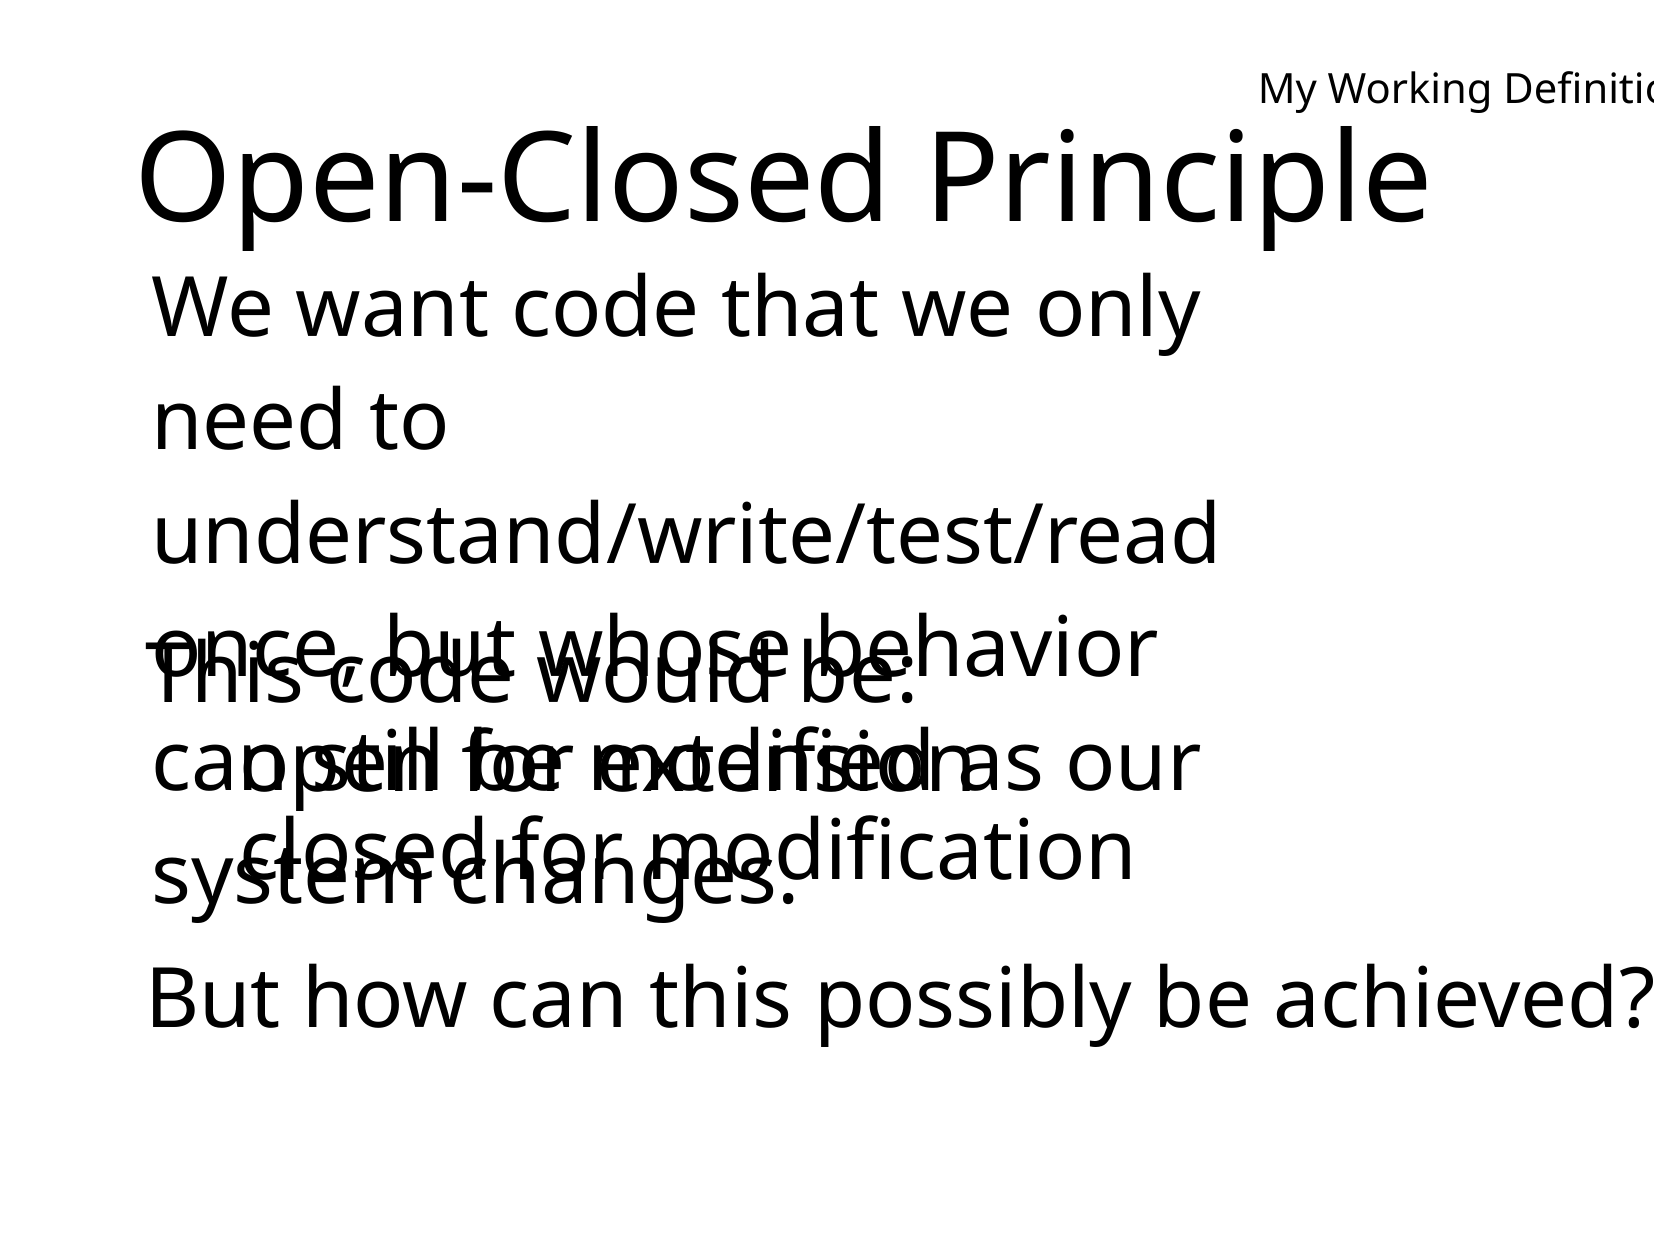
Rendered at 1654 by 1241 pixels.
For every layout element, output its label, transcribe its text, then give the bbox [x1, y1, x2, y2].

text_box Open-Closed Principle [120, 80, 1083, 211]
text_box This code would be: [130, 606, 752, 698]
text_box But how can this possibly be achieved? [130, 930, 1330, 1022]
text_box closed for modification [225, 783, 925, 875]
text_box We want code that we only need to understand/write/test/read once, but whose behavior can still be modified as our system changes. [136, 239, 1246, 560]
text_box open for extension [225, 694, 807, 786]
text_box My Working Definition [1243, 51, 1593, 106]
